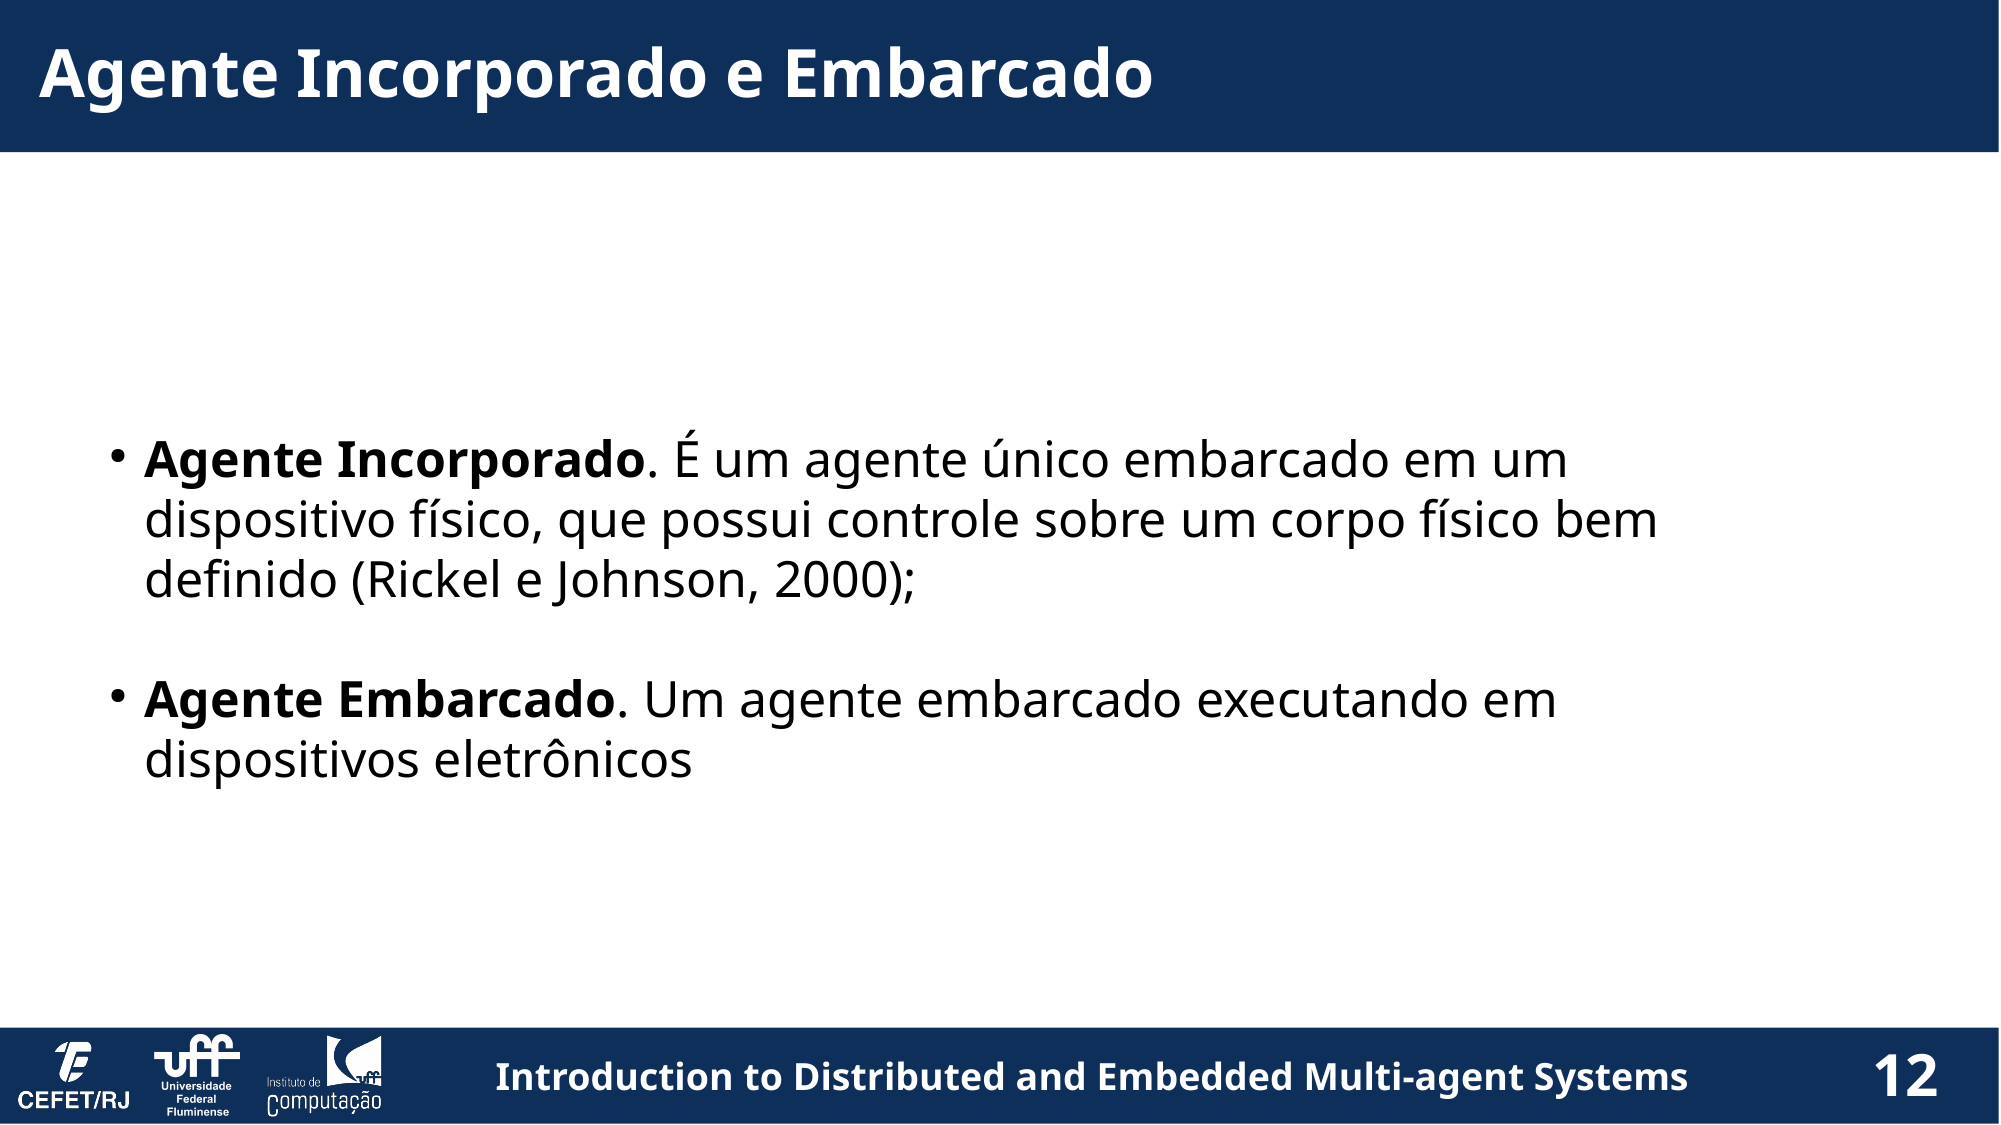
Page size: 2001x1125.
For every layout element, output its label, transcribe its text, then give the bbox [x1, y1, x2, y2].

picture [153, 1033, 241, 1121]
text_box Agente Incorporado. É um agente único embarcado em um dispositivo físico, que possui controle sobre um corpo físico bem definido (Rickel e Johnson, 2000); Agente Embarcado. Um agente embarcado executando em dispositivos eletrônicos [94, 240, 1819, 796]
text_box Agente Incorporado e Embarcado [25, 23, 1999, 119]
picture [18, 1021, 129, 1125]
picture [265, 1033, 383, 1117]
